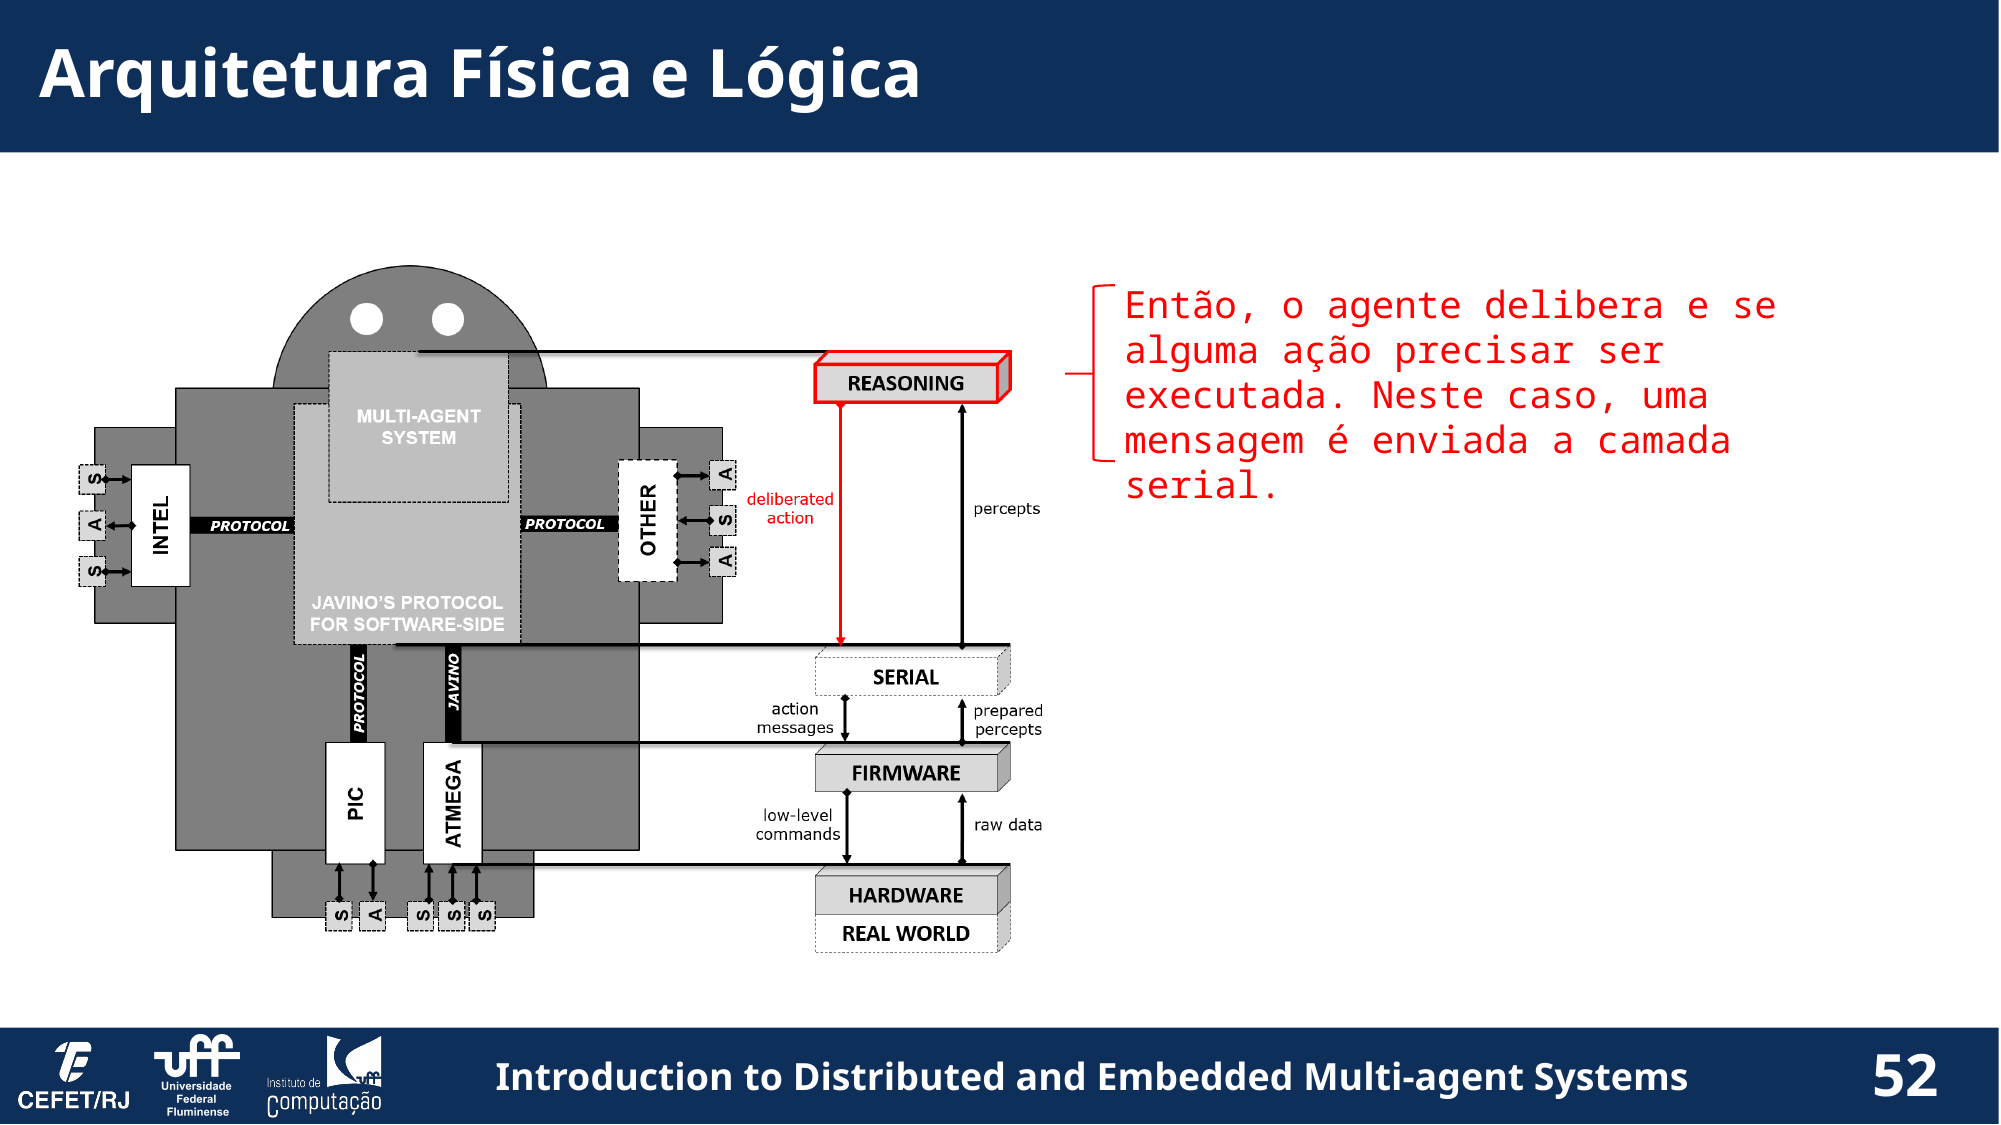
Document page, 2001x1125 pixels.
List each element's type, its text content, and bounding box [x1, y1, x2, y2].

text_box Então, o agente delibera e se alguma ação precisar ser executada. Neste caso, uma mensagem é enviada a camada serial. [1109, 273, 1858, 514]
picture [77, 265, 1065, 961]
text_box [1093, 285, 1109, 462]
picture [153, 1033, 241, 1121]
picture [265, 1033, 383, 1118]
picture [18, 1021, 129, 1125]
text_box Arquitetura Física e Lógica [25, 23, 1998, 116]
